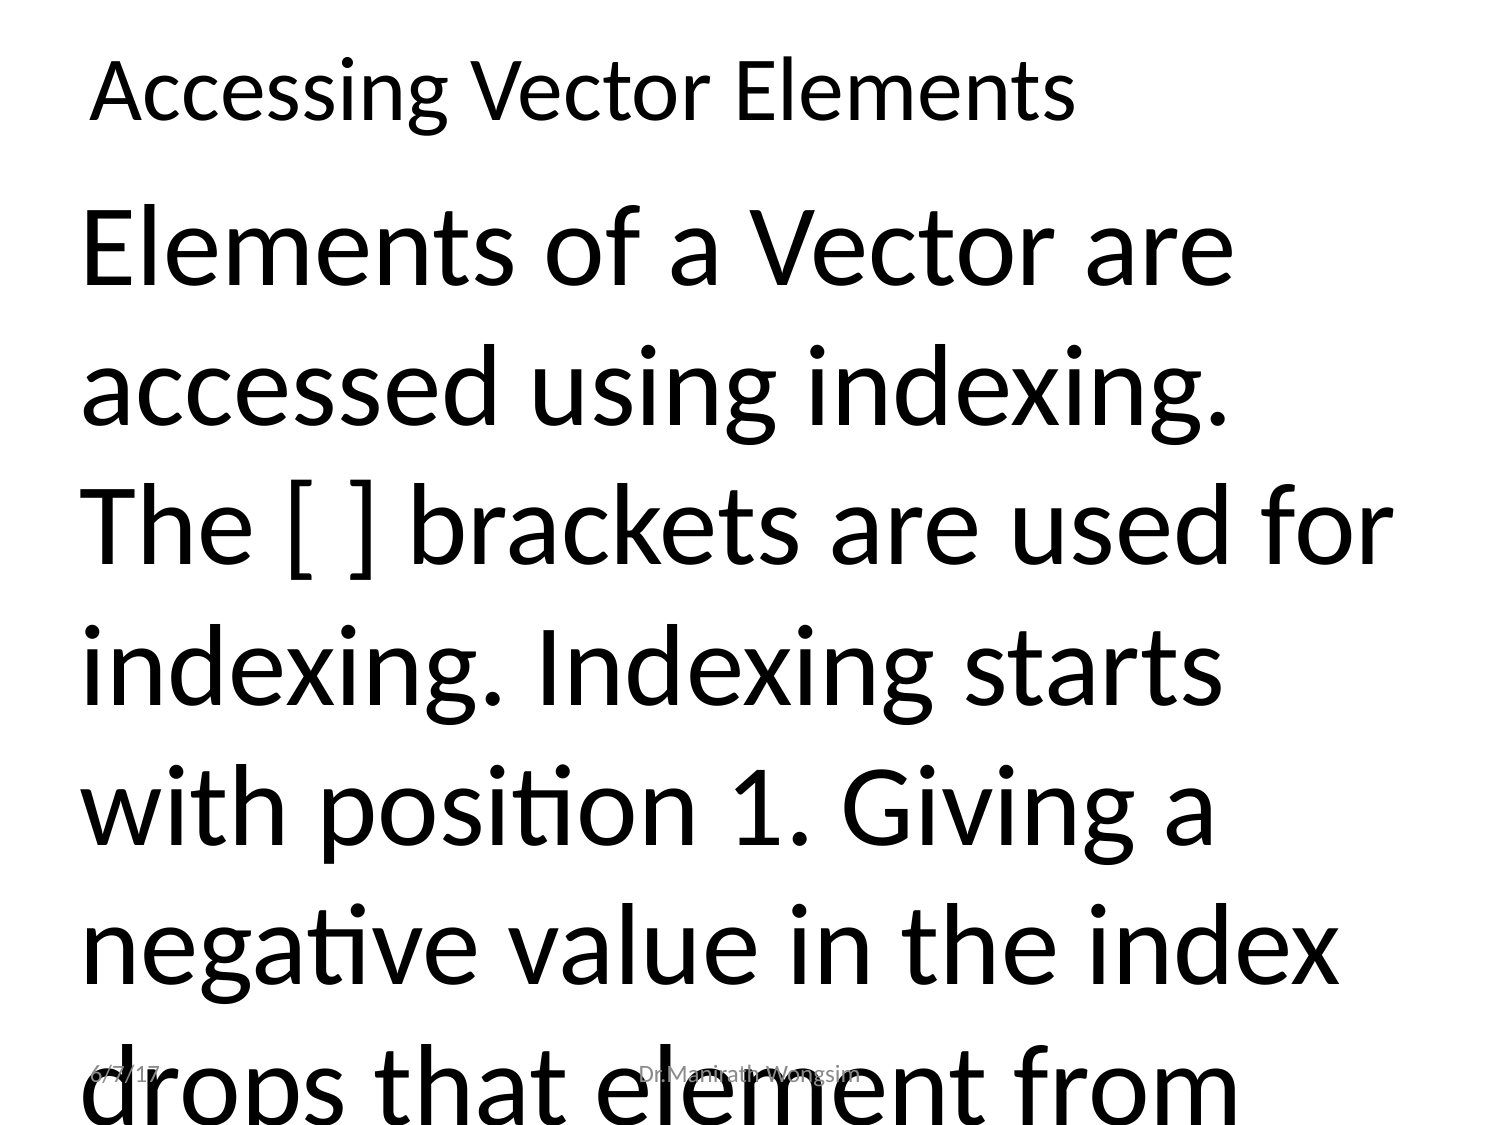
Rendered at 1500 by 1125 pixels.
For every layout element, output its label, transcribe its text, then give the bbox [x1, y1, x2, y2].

text_box 6/7/17 [74, 1042, 425, 1103]
text_box Accessing Vector Elements [75, 45, 1425, 160]
text_box Elements of a Vector are accessed using indexing. The [ ] brackets are used for indexing. Indexing starts with position 1. Giving a negative value in the index drops that element from result.TRUE, FALSE or 0 and 1 can also be used for indexing. # Accessing vector elements using position. t <- c("Sun","Mon","Tue","Wed","Thurs","Fri","Sat") u <- t[c(2,3,6)] print(u) # Accessing vector elements using logical indexing. v <- t[c(TRUE,FALSE,FALSE,FALSE,FALSE,TRUE,FALSE)] print(v) # Accessing vector elements using negative indexing. x <- t[c(-2,-5)] print(x) # Accessing vector elements using 0/1 indexing. y <- t[c(0,0,0,0,0,0,1)] print(y) When we execute the above code, it produces the following result − [1] "Mon" "Tue" "Fri" [1] "Sun" "Fri" [1] "Sun" "Tue" "Wed" "Fri" "Sat" [1] "Sun" [64, 160, 1425, 1047]
text_box Dr.Manirath Wongsim [512, 1042, 988, 1103]
